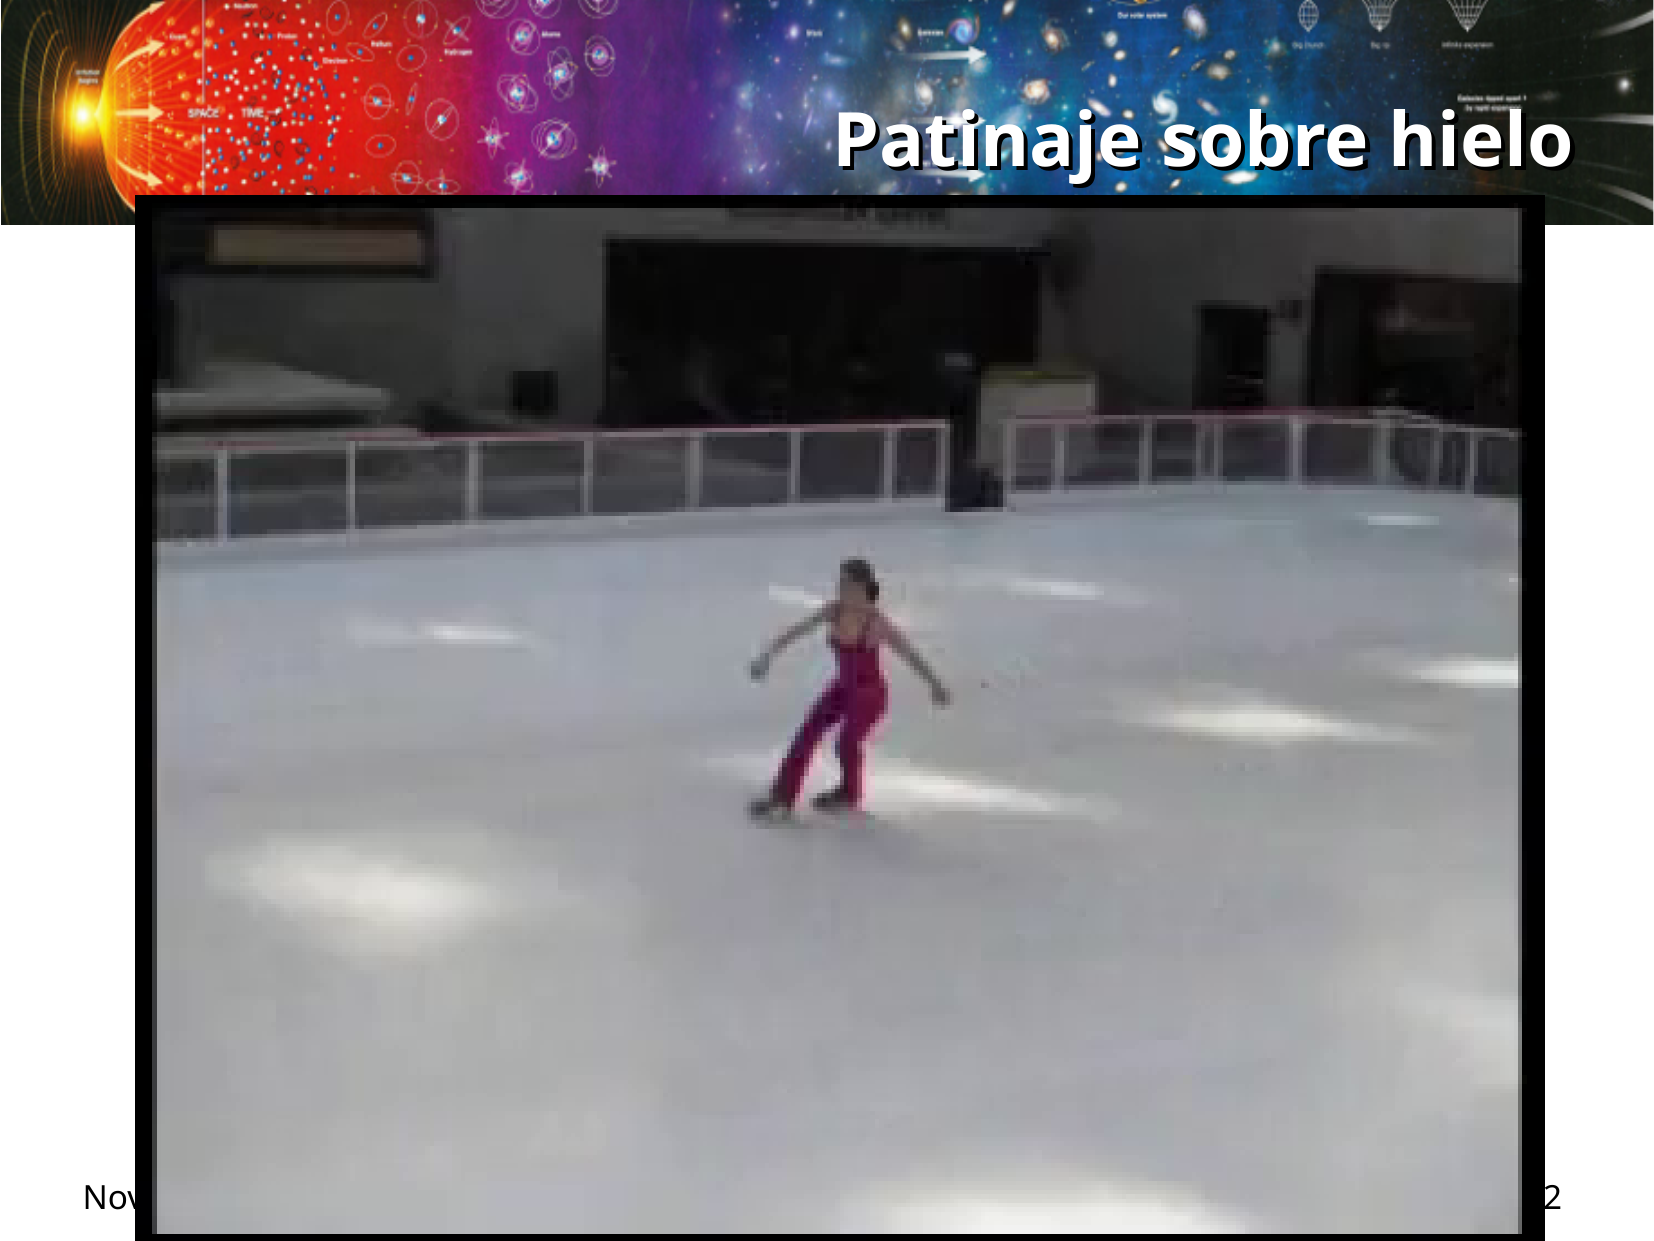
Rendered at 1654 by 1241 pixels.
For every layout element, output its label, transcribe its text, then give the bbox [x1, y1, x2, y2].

text_box [134, 195, 1546, 1241]
picture [1, 0, 1654, 225]
title Patinaje sobre hielo [86, 49, 1576, 226]
